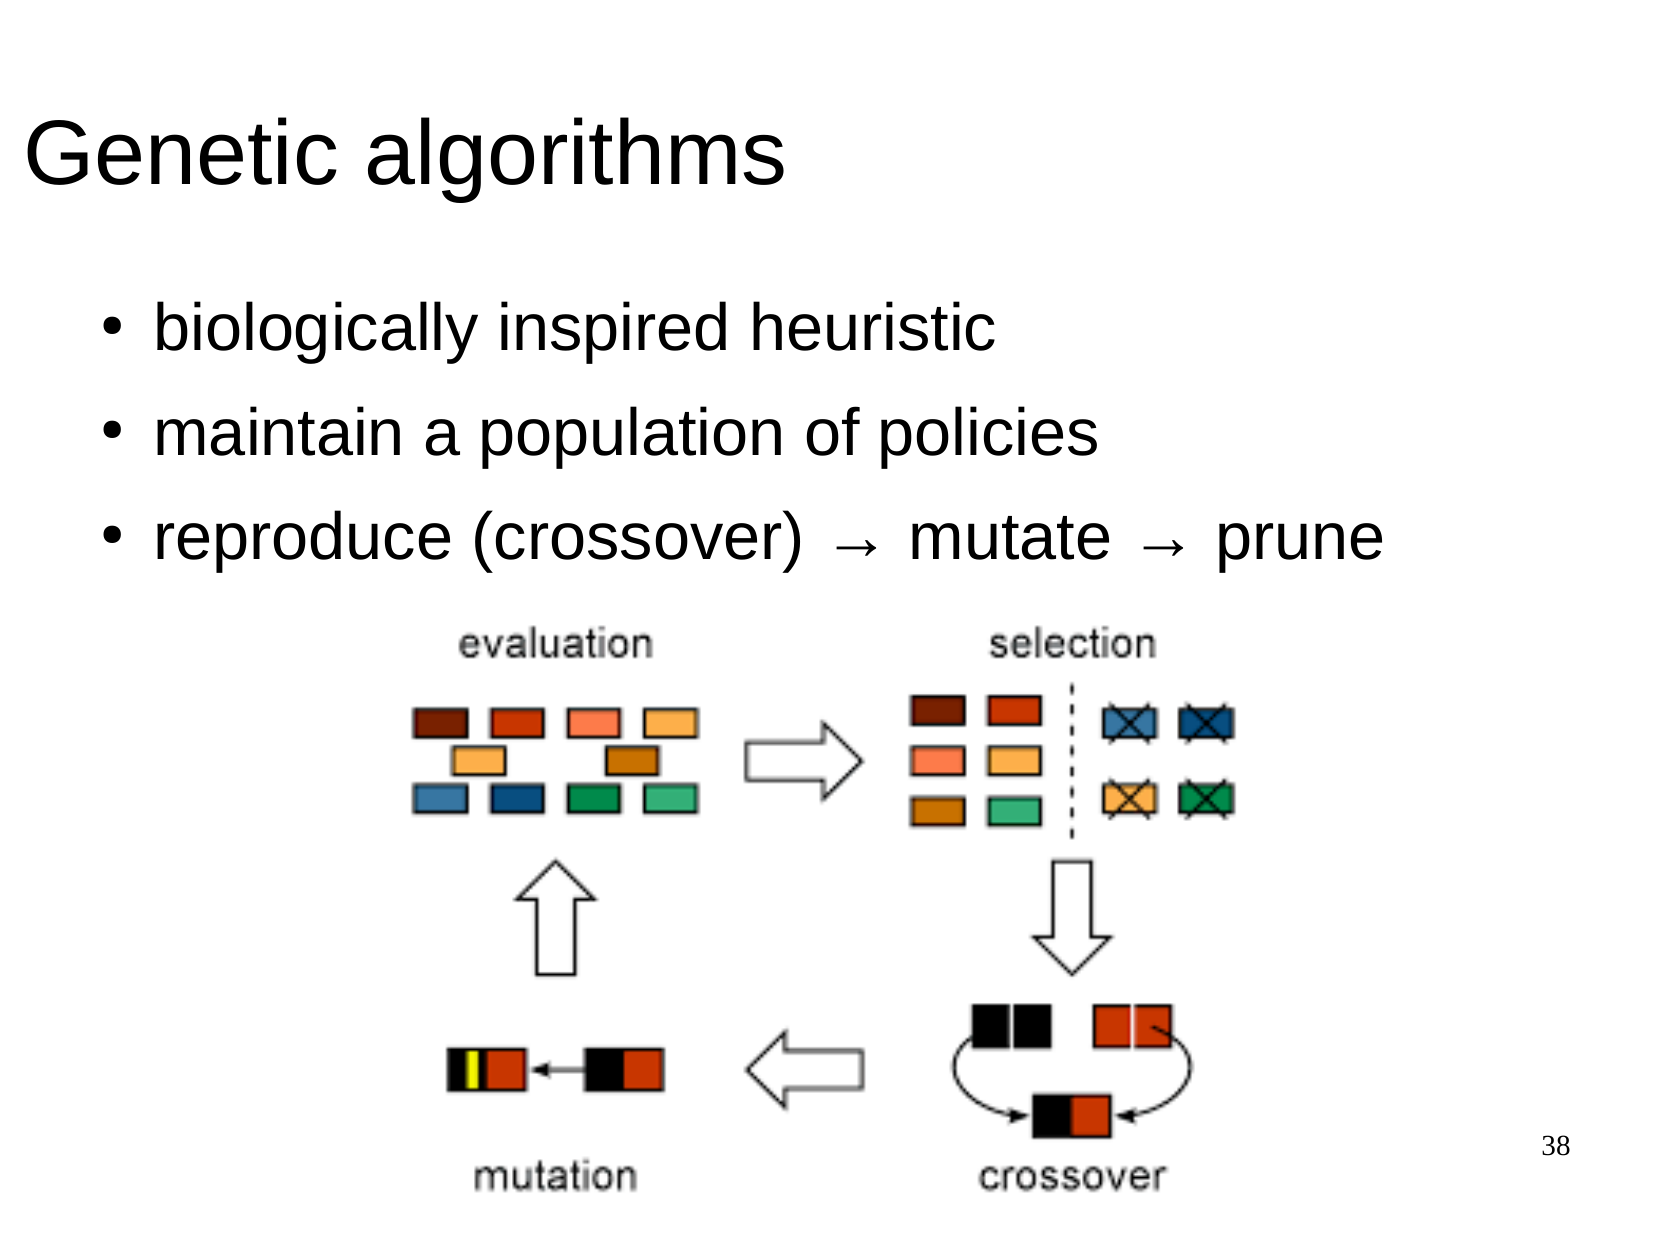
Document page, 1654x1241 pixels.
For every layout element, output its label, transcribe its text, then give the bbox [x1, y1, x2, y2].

picture [397, 618, 1252, 1202]
list biologically inspired heuristic maintain a population of policies reproduce (crossover) → mutate → prune [82, 290, 1571, 1010]
title Genetic algorithms [23, 49, 1512, 257]
